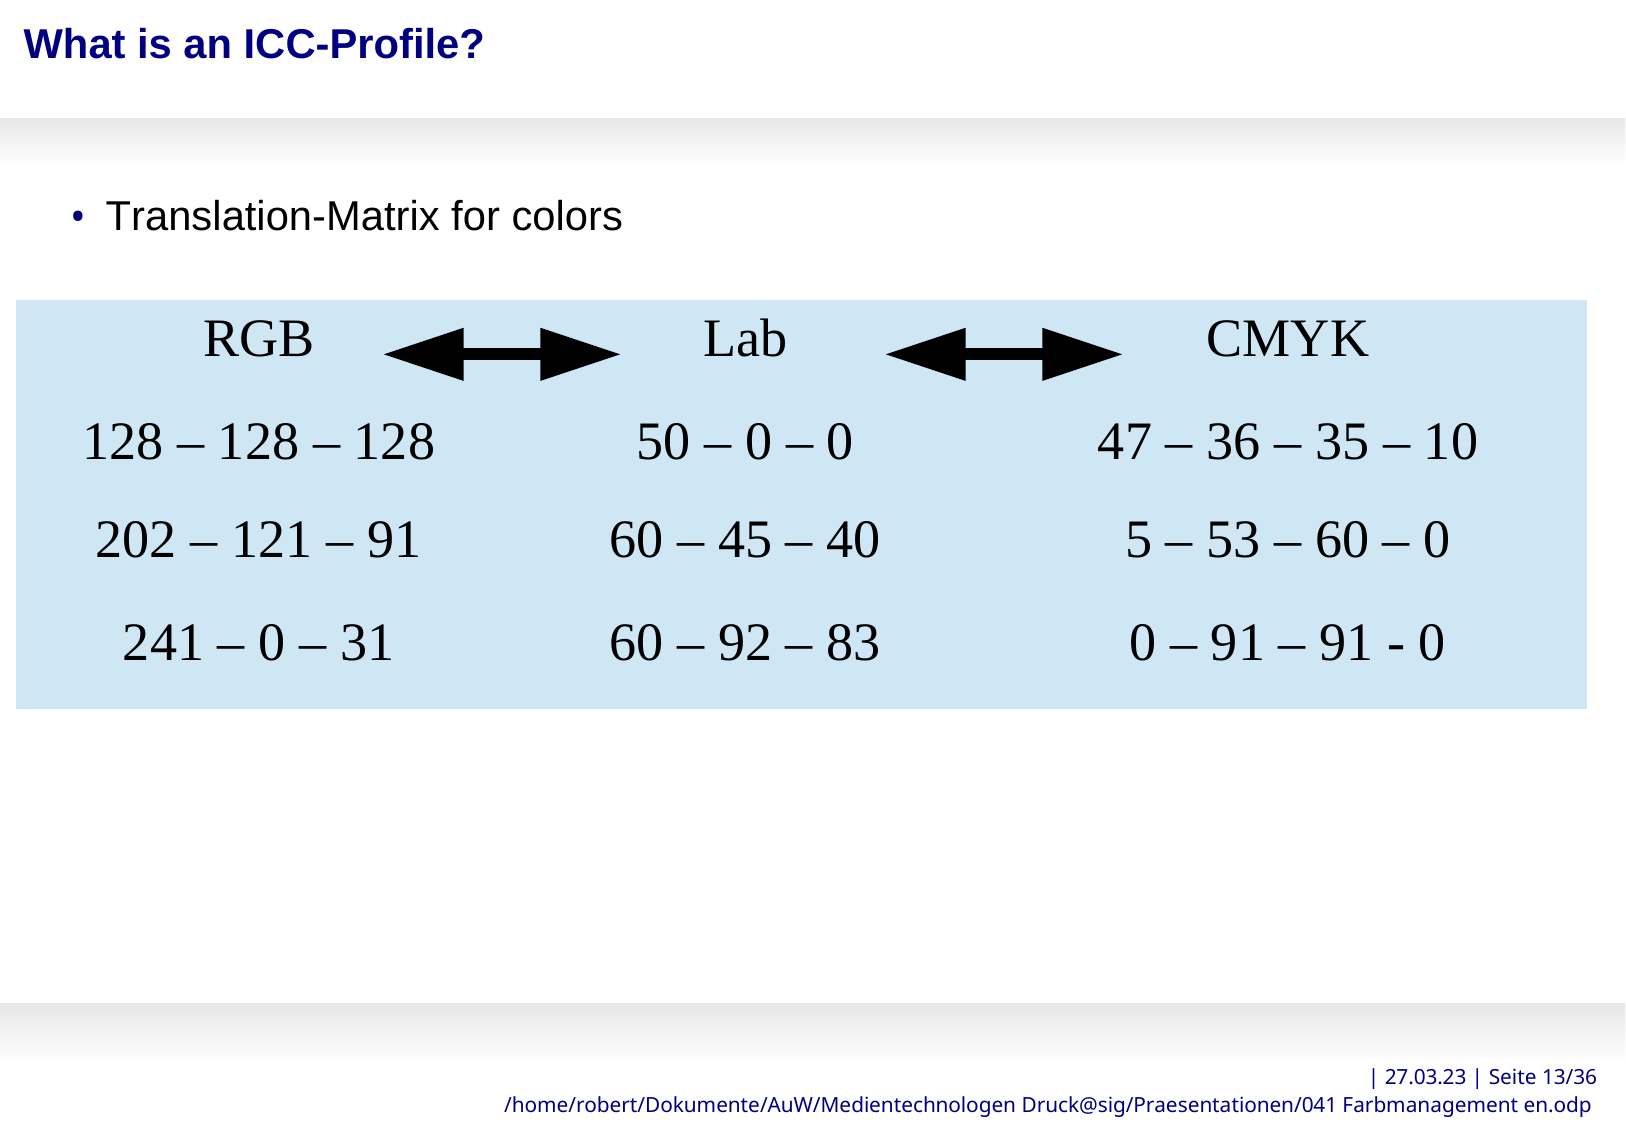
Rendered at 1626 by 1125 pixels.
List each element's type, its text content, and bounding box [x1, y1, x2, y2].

list Translation-Matrix for colors [23, 182, 1595, 815]
table_cell 47 – 36 – 35 – 10 [989, 404, 1587, 501]
table_header RGB [16, 300, 502, 404]
table_cell 241 – 0 – 31 [16, 605, 502, 709]
table_cell 202 – 121 – 91 [16, 501, 502, 605]
table_cell 50 – 0 – 0 [502, 404, 989, 501]
table_cell 128 – 128 – 128 [16, 404, 502, 501]
table_header CMYK [989, 300, 1587, 404]
table_cell 60 – 45 – 40 [502, 501, 989, 605]
table_cell 60 – 92 – 83 [502, 605, 989, 709]
table_cell 5 – 53 – 60 – 0 [989, 501, 1587, 605]
table_header Lab [502, 300, 989, 404]
title What is an ICC-Profile? [23, 11, 1600, 130]
table_cell 0 – 91 – 91 - 0 [989, 605, 1587, 709]
